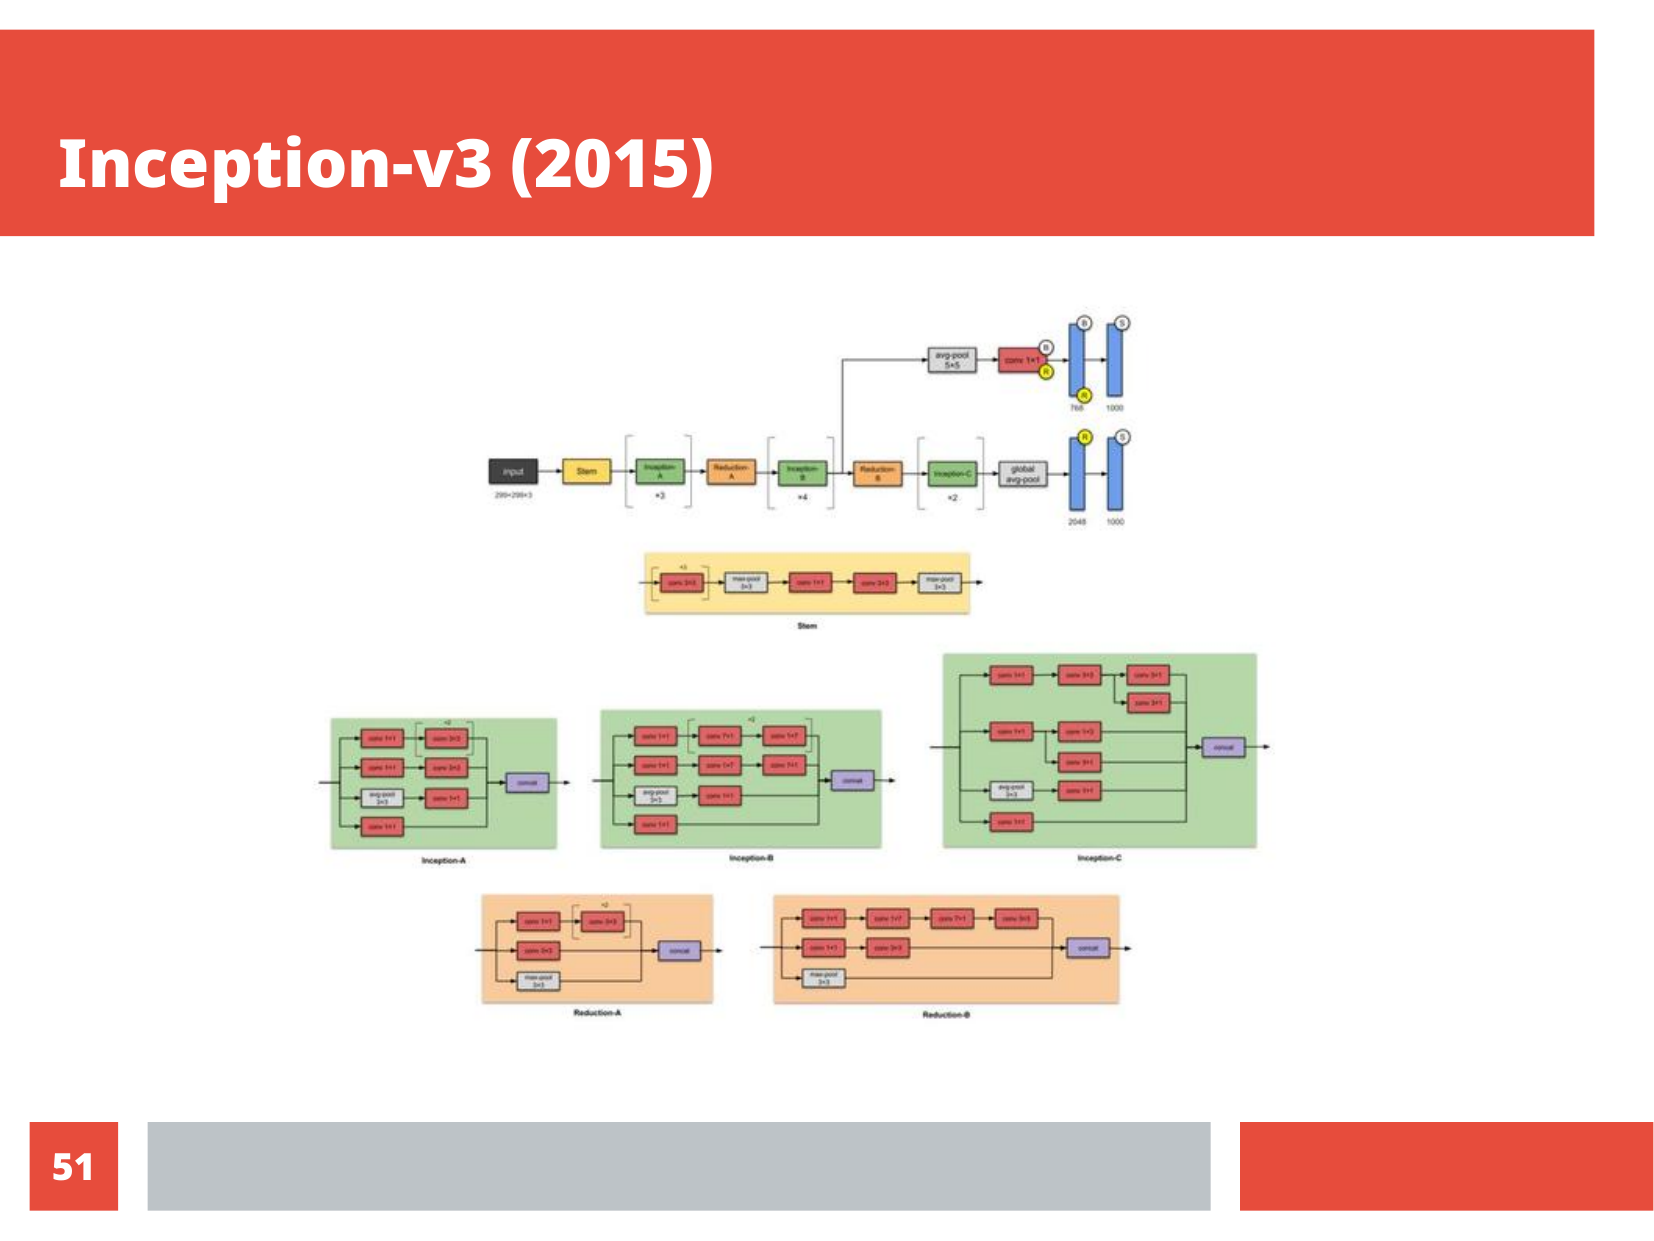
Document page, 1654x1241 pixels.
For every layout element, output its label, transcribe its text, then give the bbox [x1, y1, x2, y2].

picture [300, 293, 1300, 1051]
title Inception-v3 (2015) [59, 59, 1595, 207]
